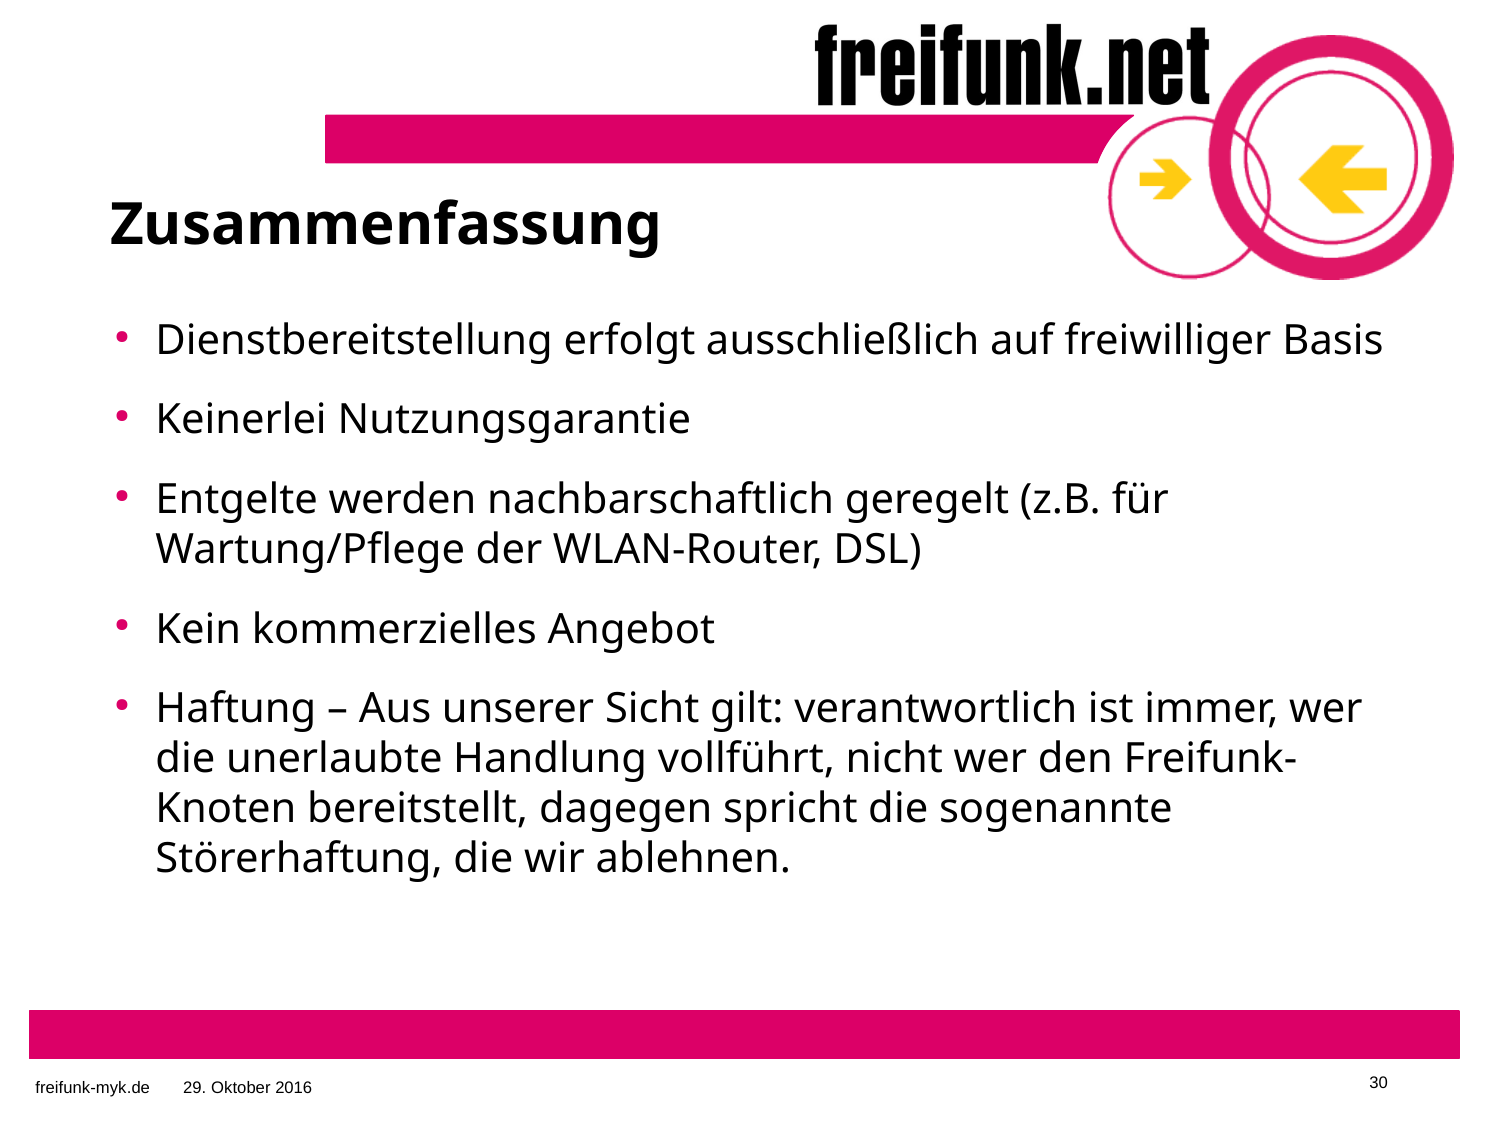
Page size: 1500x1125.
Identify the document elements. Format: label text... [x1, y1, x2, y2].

picture [816, 24, 1454, 280]
list Dienstbereitstellung erfolgt ausschließlich auf freiwilliger Basis Keinerlei Nutzungsgarantie Entgelte werden nachbarschaftlich geregelt (z.B. für Wartung/Pflege der WLAN-Router, DSL) Kein kommerzielles Angebot Haftung – Aus unserer Sicht gilt: verantwortlich ist immer, wer die unerlaubte Handlung vollführt, nicht wer den Freifunk-Knoten bereitstellt, dagegen spricht die sogenannte Störerhaftung, die wir ablehnen. [110, 312, 1392, 1000]
title Zusammenfassung [110, 160, 1093, 282]
